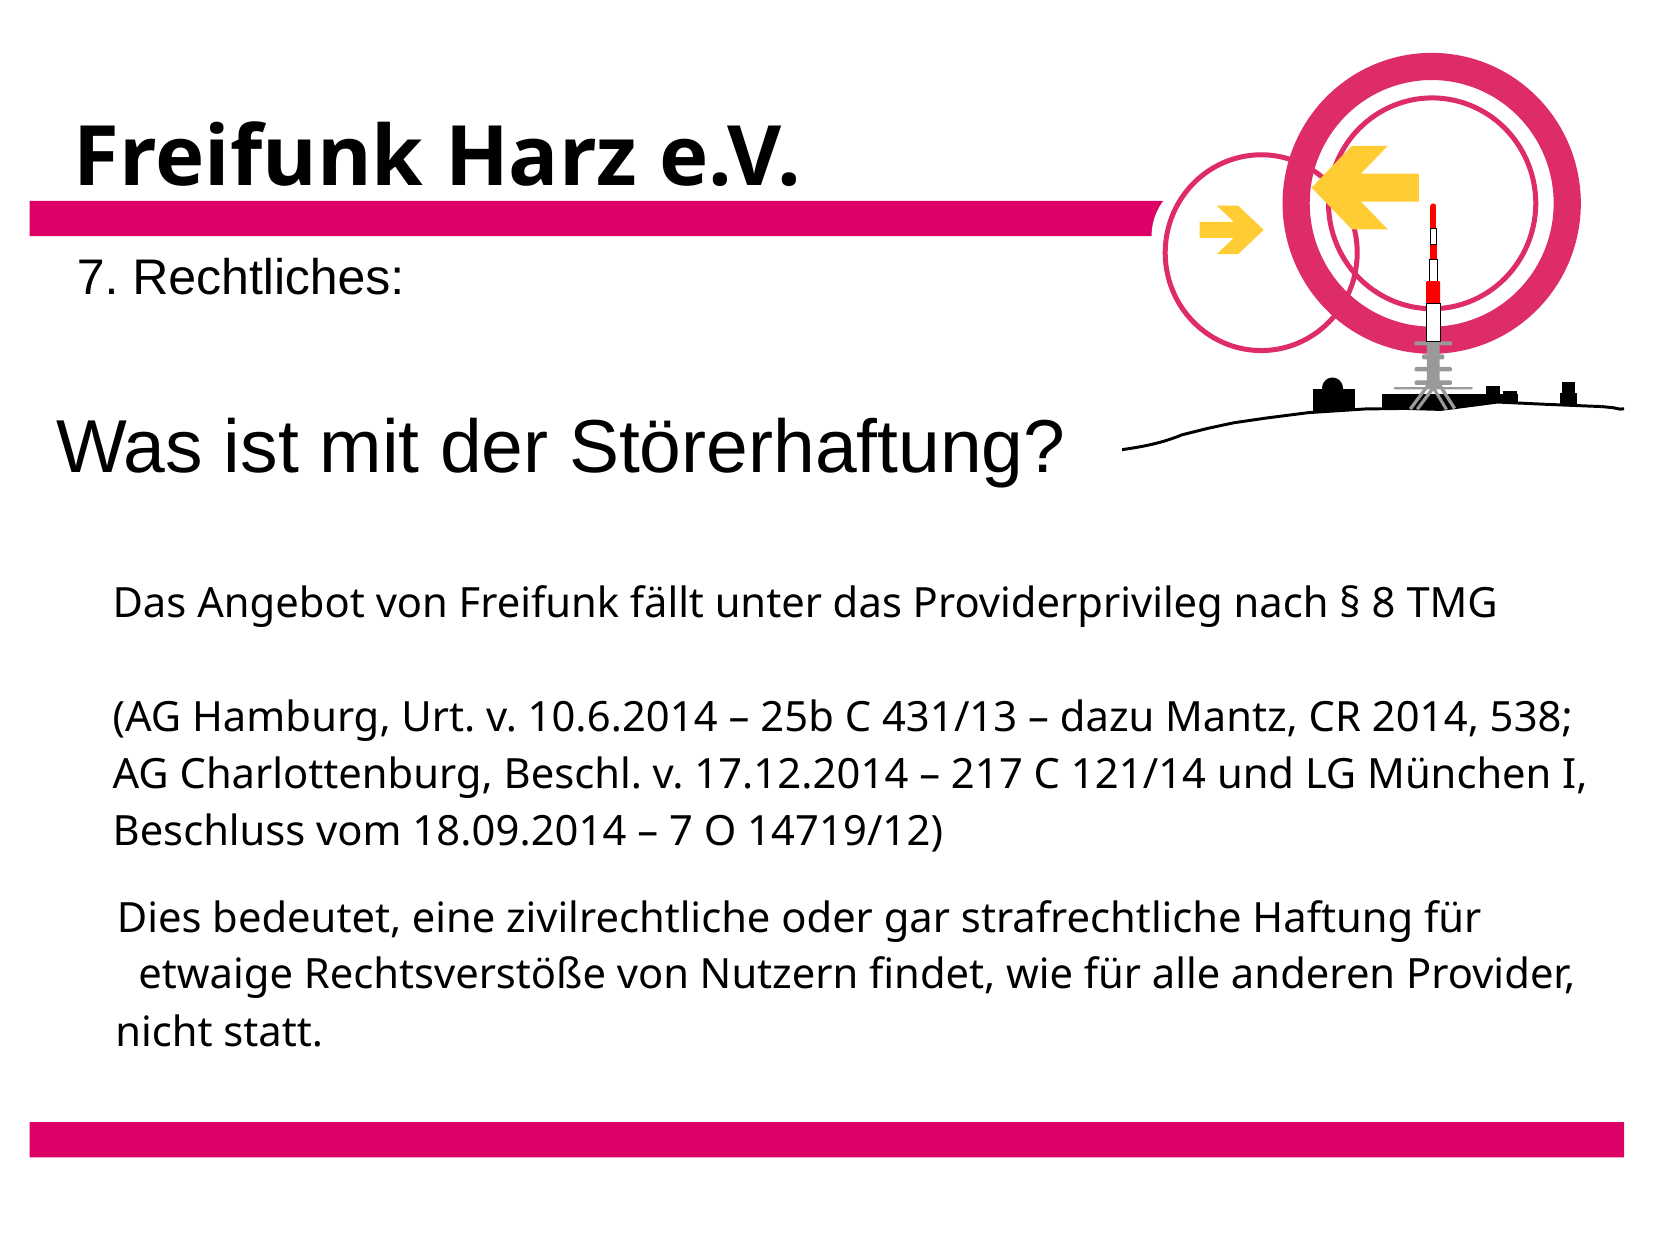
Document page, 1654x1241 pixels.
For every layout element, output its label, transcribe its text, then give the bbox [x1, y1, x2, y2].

title Was ist mit der Störerhaftung? [0, 390, 1341, 502]
text_box 7. Rechtliches: [76, 218, 697, 337]
list Das Angebot von Freifunk fällt unter das Providerprivileg nach § 8 TMG (AG Hamburg, Urt. v. 10.6.2014 – 25b C 431/13 – dazu Mantz, CR 2014, 538; AG Charlottenburg, Beschl. v. 17.12.2014 – 217 C 121/14 und LG München I, Beschluss vom 18.09.2014 – 7 O 14719/12) Dies bedeutet, eine zivilrechtliche oder gar strafrechtliche Haftung für etwaige Rechtsverstöße von Nutzern findet, wie für alle anderen Provider, nicht statt. [41, 572, 1595, 1123]
